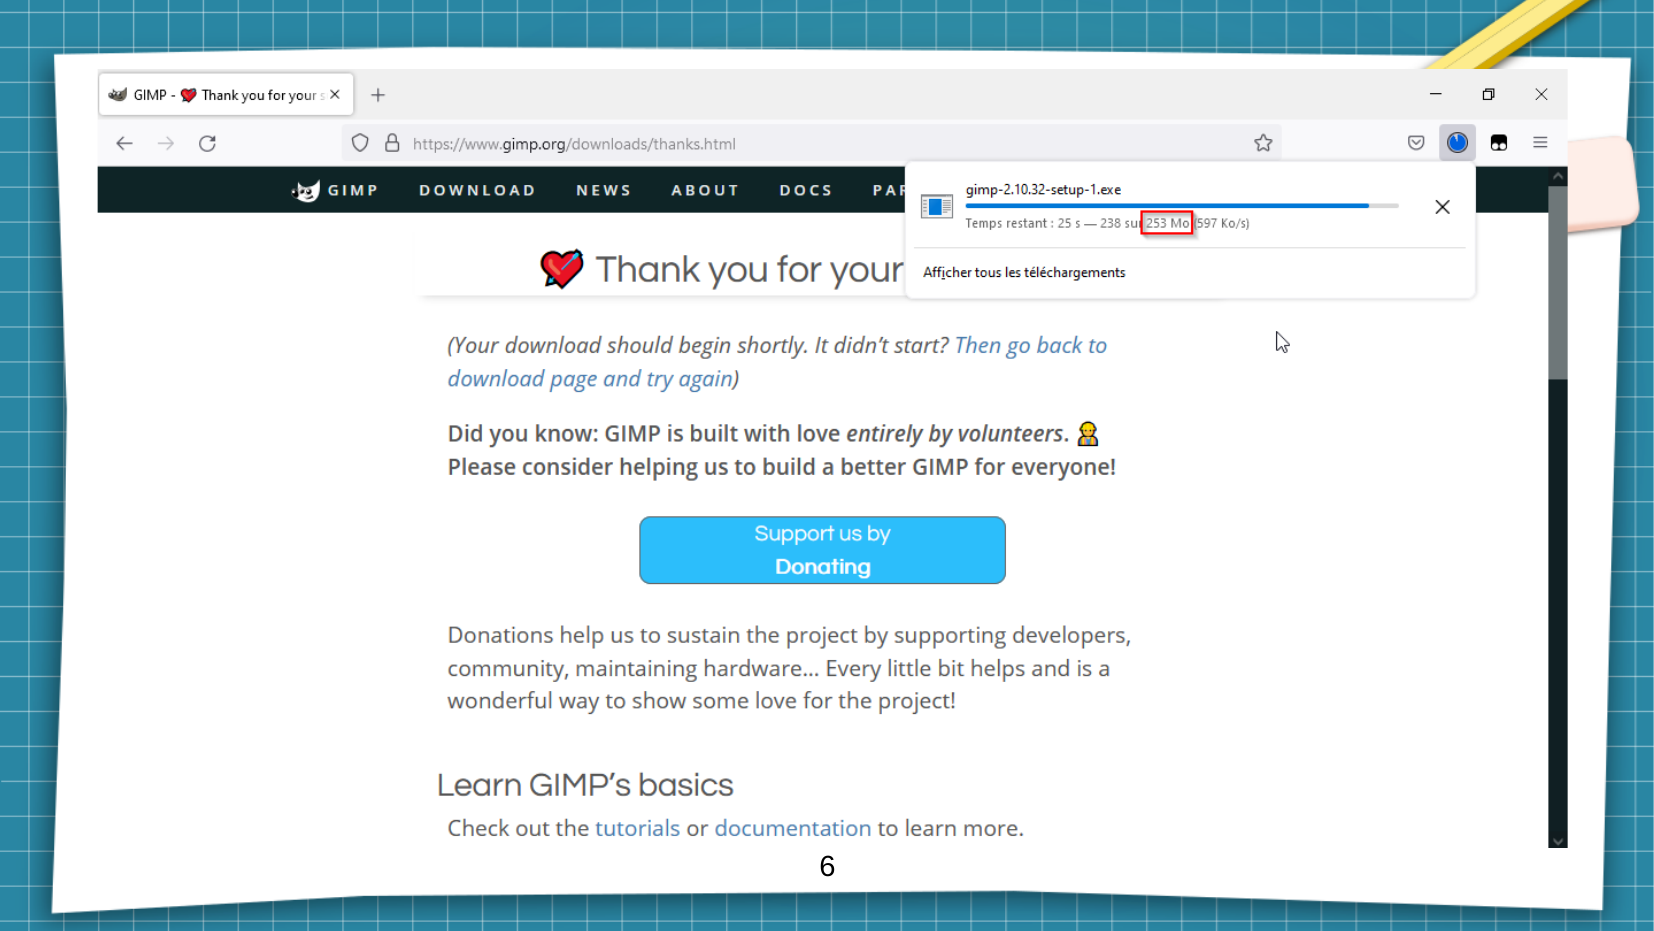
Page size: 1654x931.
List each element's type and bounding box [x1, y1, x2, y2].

picture [97, 69, 1568, 848]
text_box [565, 848, 1090, 912]
